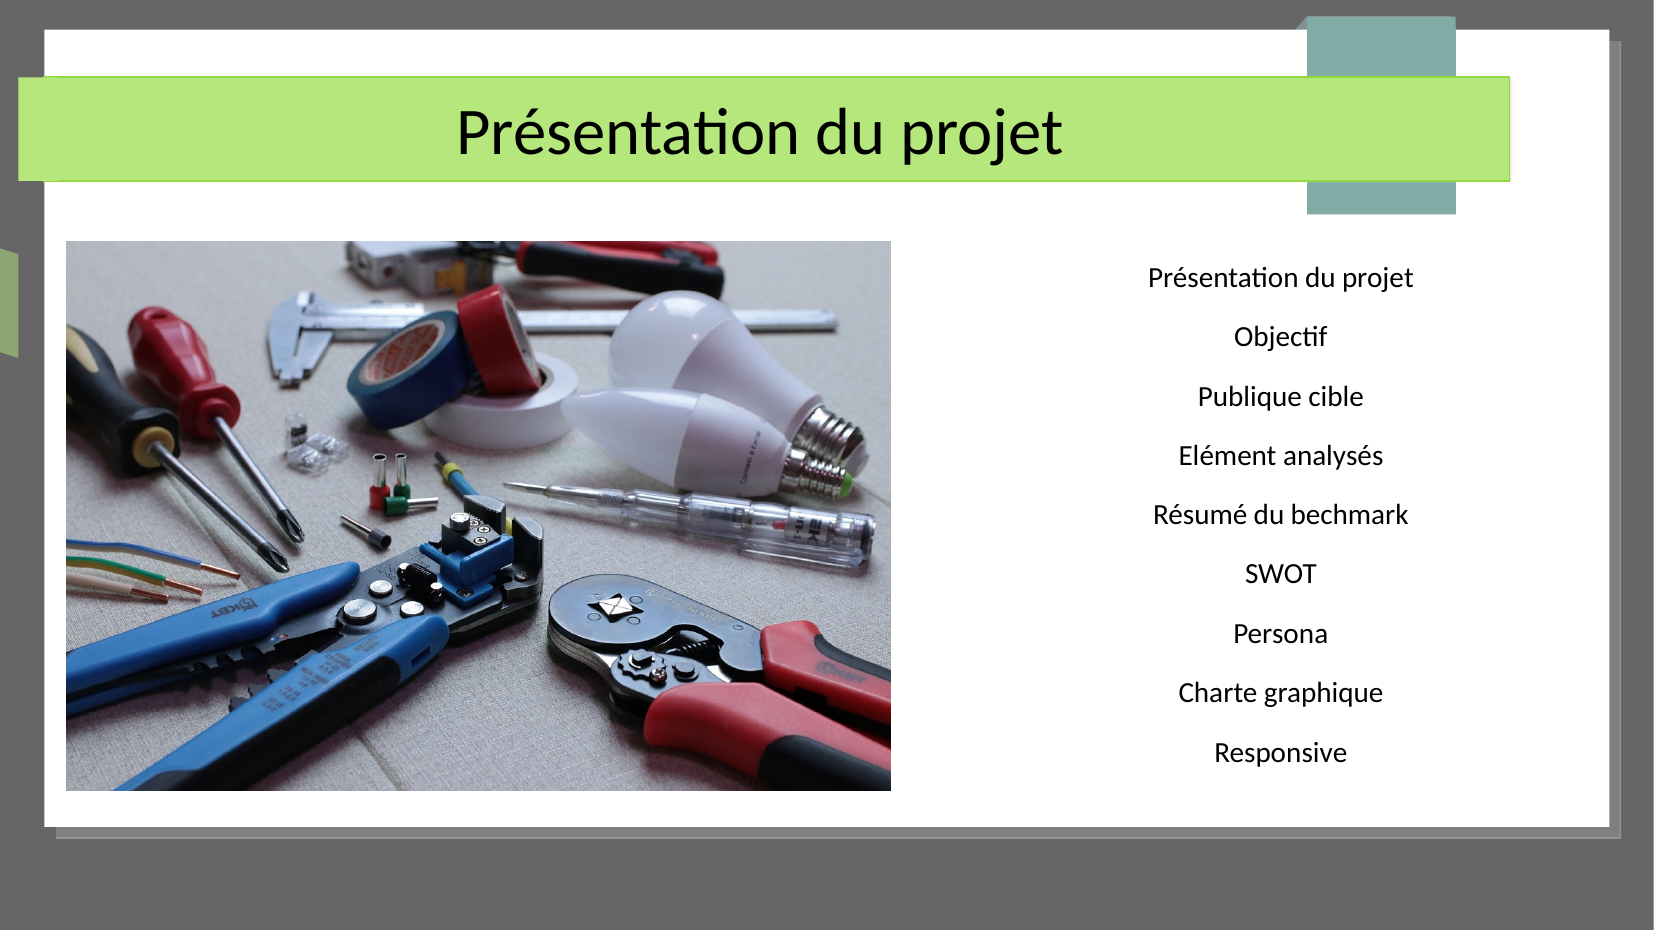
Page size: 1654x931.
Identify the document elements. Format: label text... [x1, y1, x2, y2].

picture [66, 241, 891, 791]
text_box Présentation du projet [17, 80, 1504, 177]
text_box Présentation du projet Objectif Publique cible Elément analysés Résumé du bechmark SWOT Persona Charte graphique Responsive [967, 226, 1595, 836]
